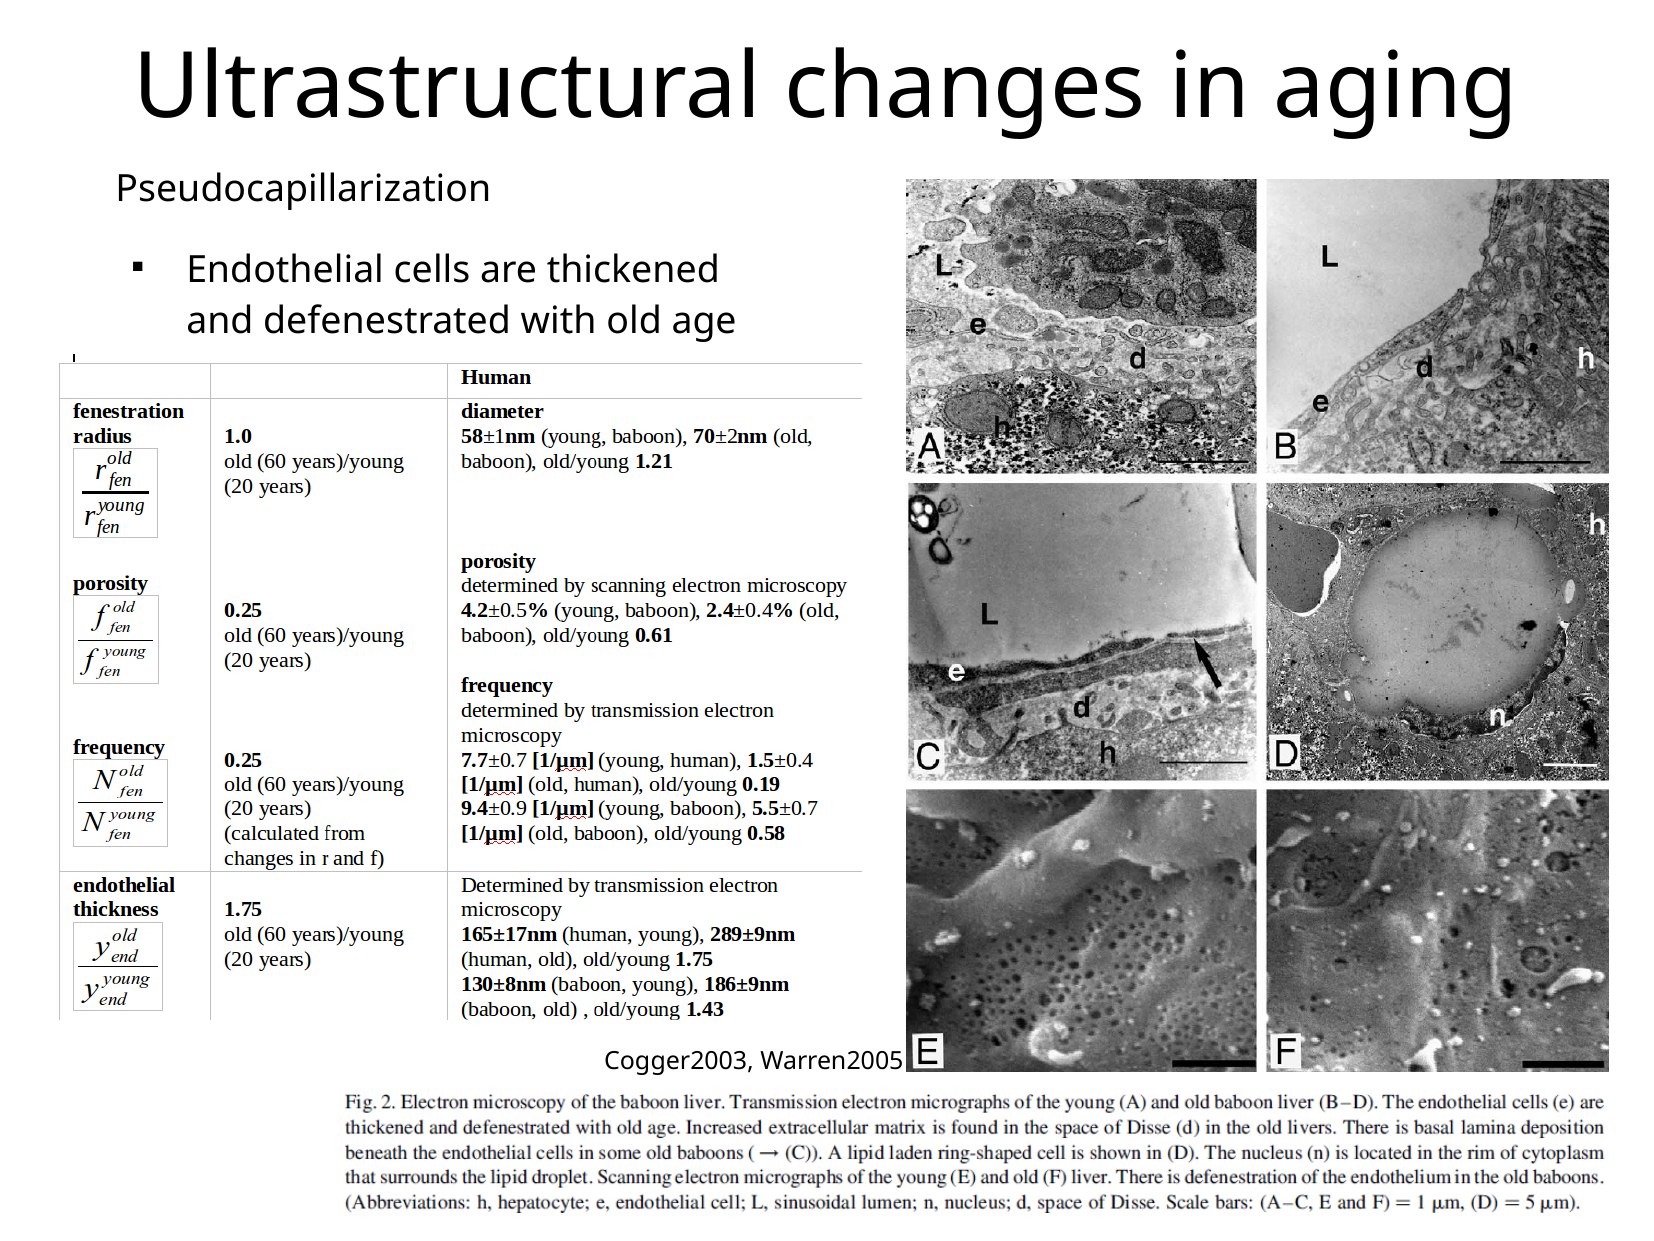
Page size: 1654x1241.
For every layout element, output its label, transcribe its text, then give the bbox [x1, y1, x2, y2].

text_box Cogger2003, Warren2005 [589, 1035, 1050, 1084]
picture [902, 176, 1620, 1075]
picture [59, 354, 862, 1020]
picture [344, 1094, 1605, 1213]
list Pseudocapillarization Endothelial cells are thickened and defenestrated with old age [44, 161, 772, 881]
title Ultrastructural changes in aging [82, 0, 1571, 186]
